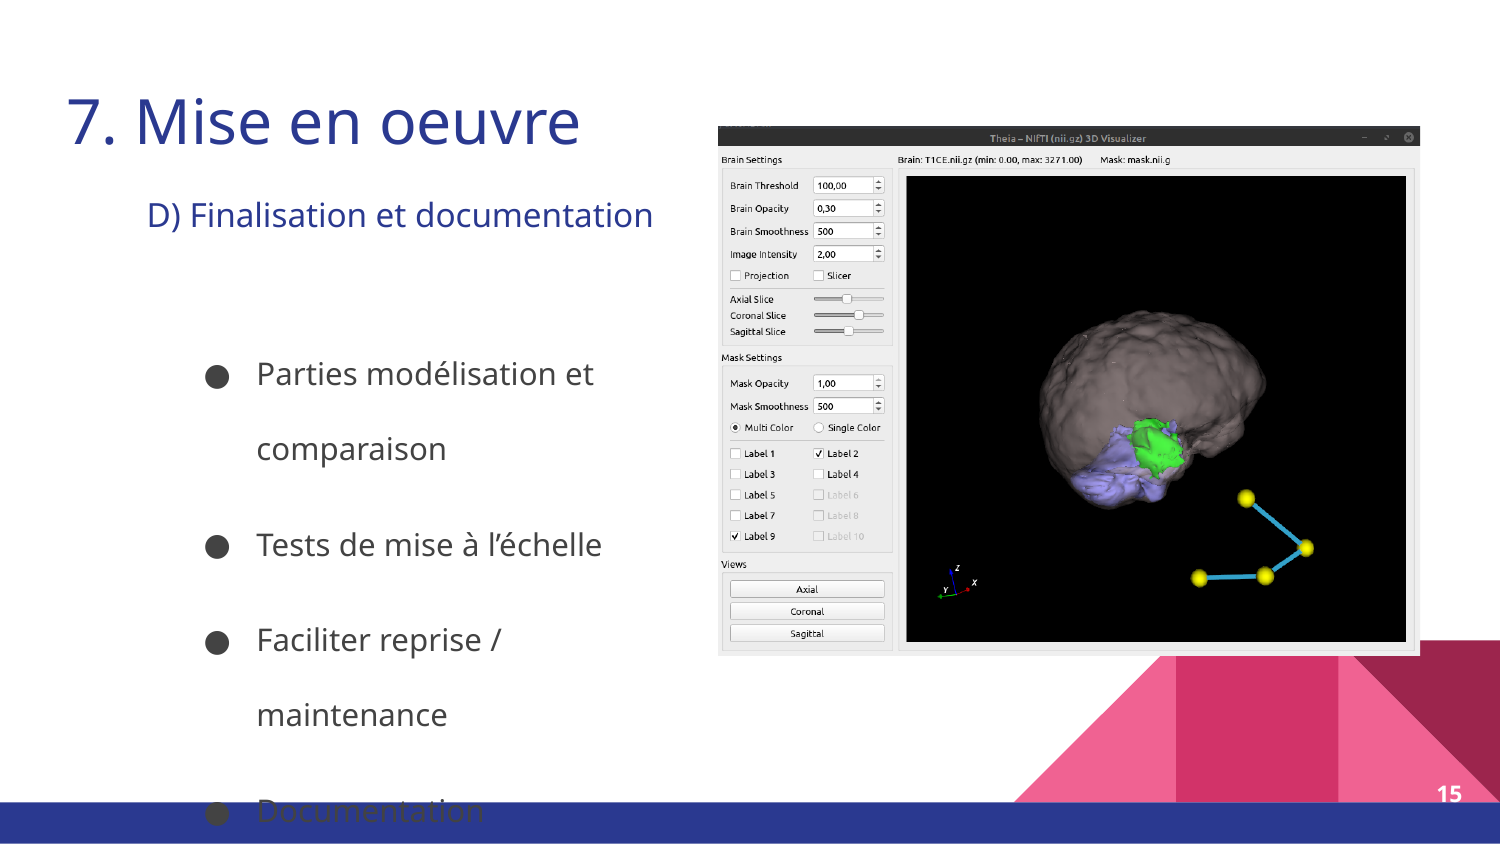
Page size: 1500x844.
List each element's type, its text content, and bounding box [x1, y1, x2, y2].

text_box D) Finalisation et documentation [131, 178, 718, 249]
list Parties modélisation et comparaison Tests de mise à l’échelle Faciliter reprise / maintenance Documentation [166, 301, 694, 719]
slide_number <number> [1387, 762, 1478, 828]
title 7. Mise en oeuvre [51, 67, 1449, 167]
picture [718, 126, 1421, 656]
